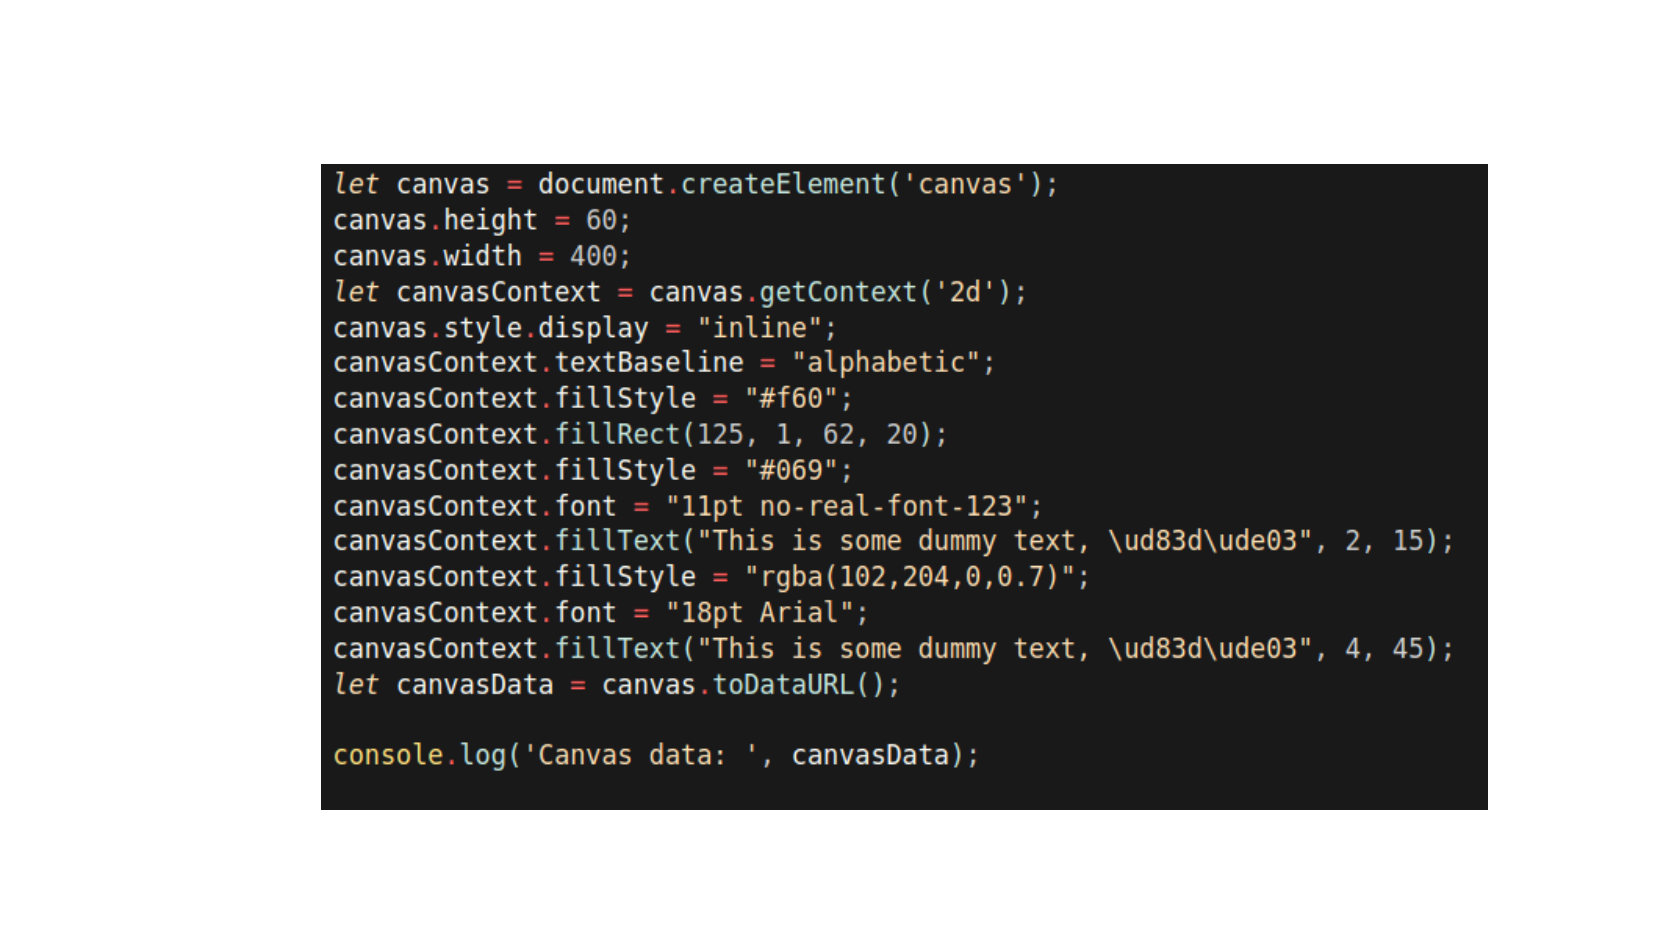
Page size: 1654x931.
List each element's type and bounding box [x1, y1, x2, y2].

picture [321, 164, 1488, 811]
